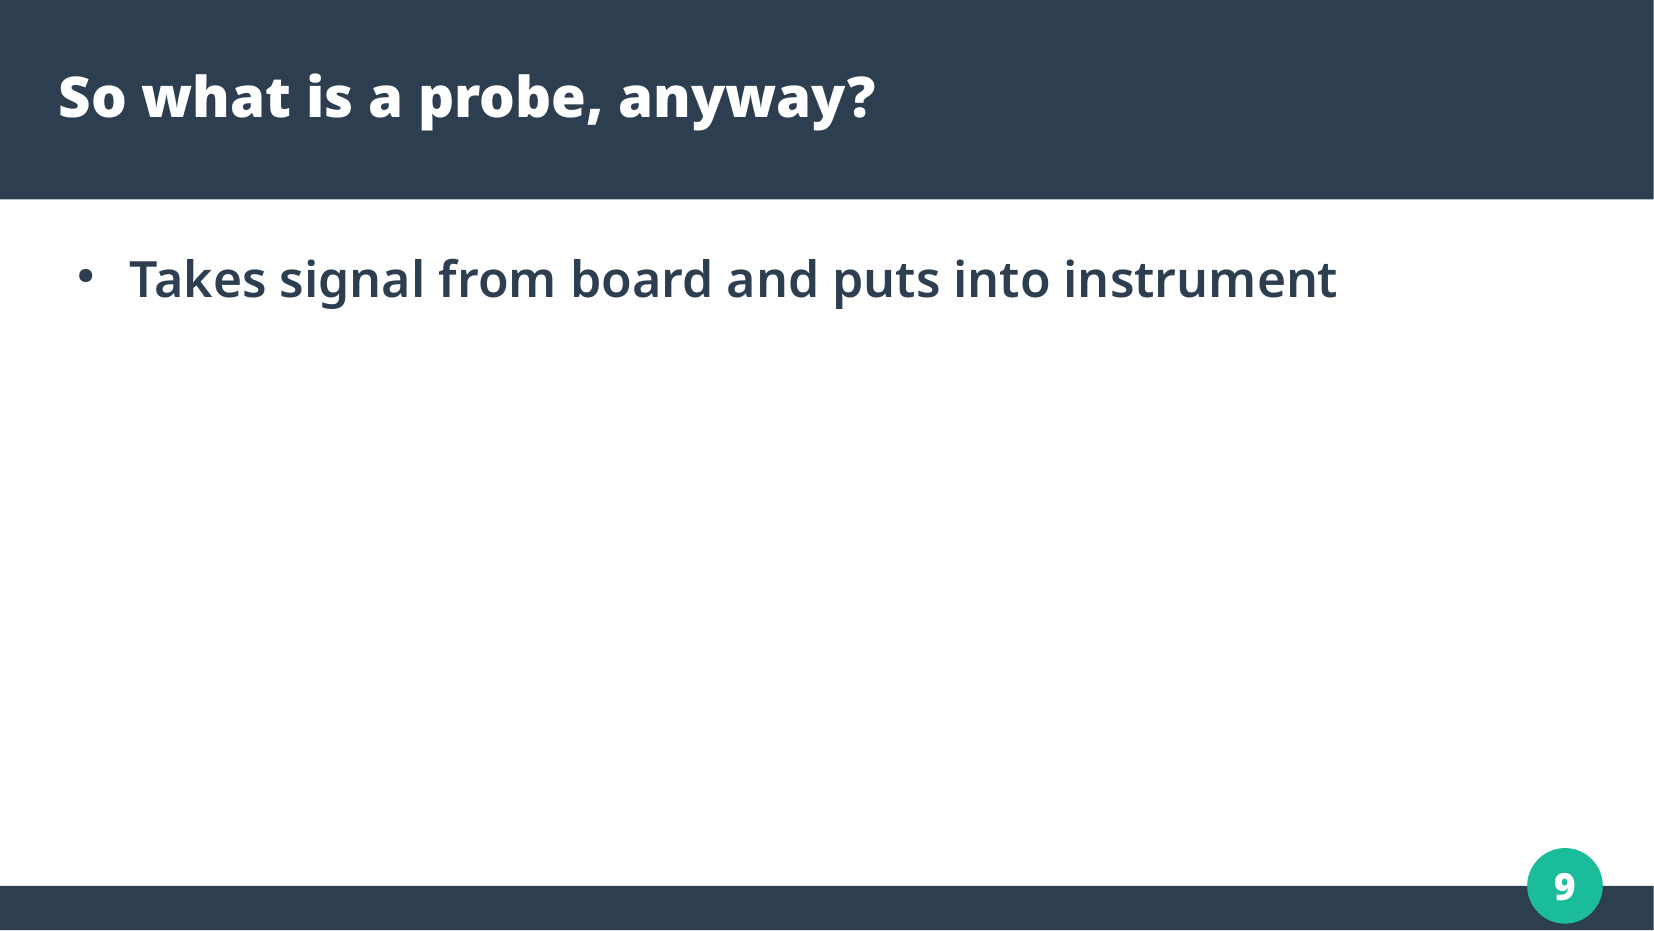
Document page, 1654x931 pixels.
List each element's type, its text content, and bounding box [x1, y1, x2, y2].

list Takes signal from board and puts into instrument [59, 243, 1595, 864]
title So what is a probe, anyway? [59, 37, 1595, 155]
